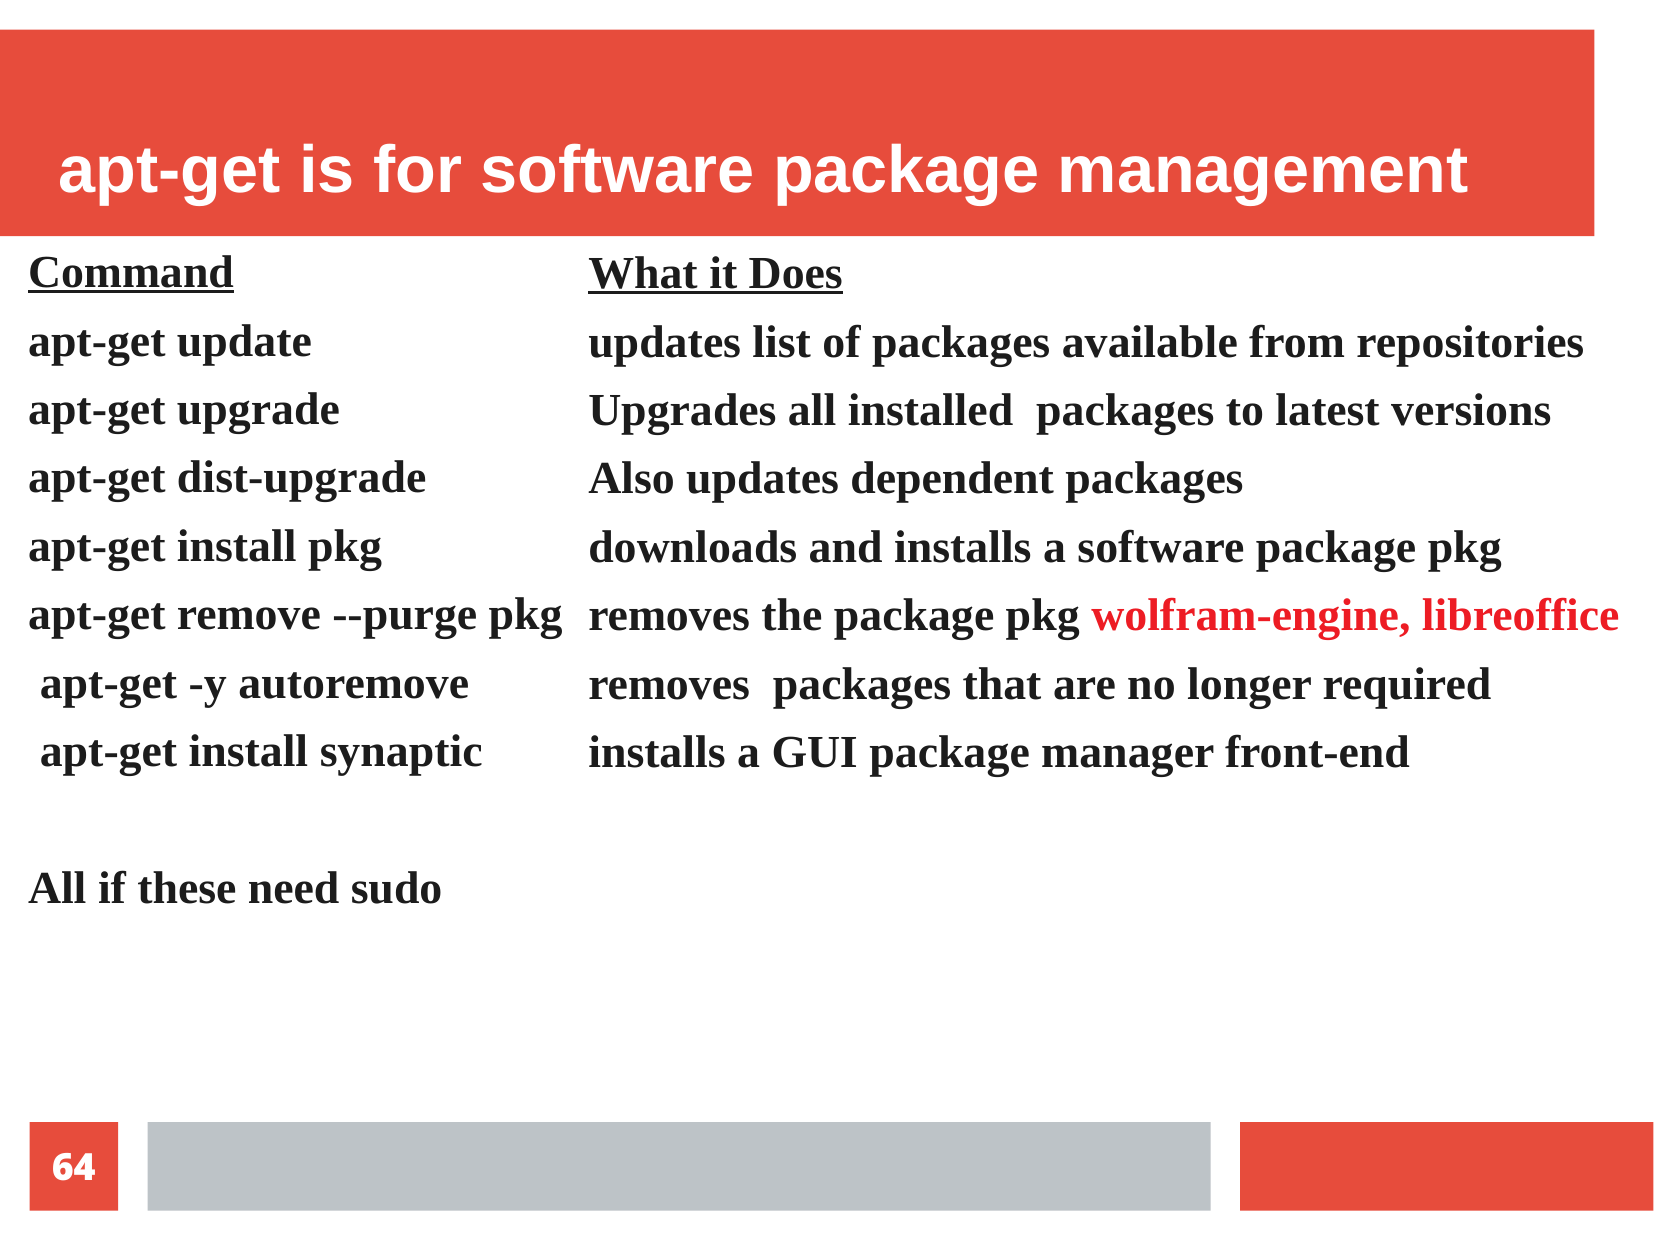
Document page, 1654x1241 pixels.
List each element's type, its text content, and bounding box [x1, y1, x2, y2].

list Command apt-get update apt-get upgrade apt-get dist-upgrade apt-get install pkg apt-get remove --purge pkg apt-get -y autoremove apt-get install synaptic All if these need sudo [28, 246, 668, 1080]
title apt-get is for software package management [59, 59, 1595, 207]
list What it Does updates list of packages available from repositories Upgrades all installed packages to latest versions Also updates dependent packages downloads and installs a software package pkg removes the package pkg wolfram-engine, libreoffice removes packages that are no longer required installs a GUI package manager front-end [588, 247, 1638, 1081]
